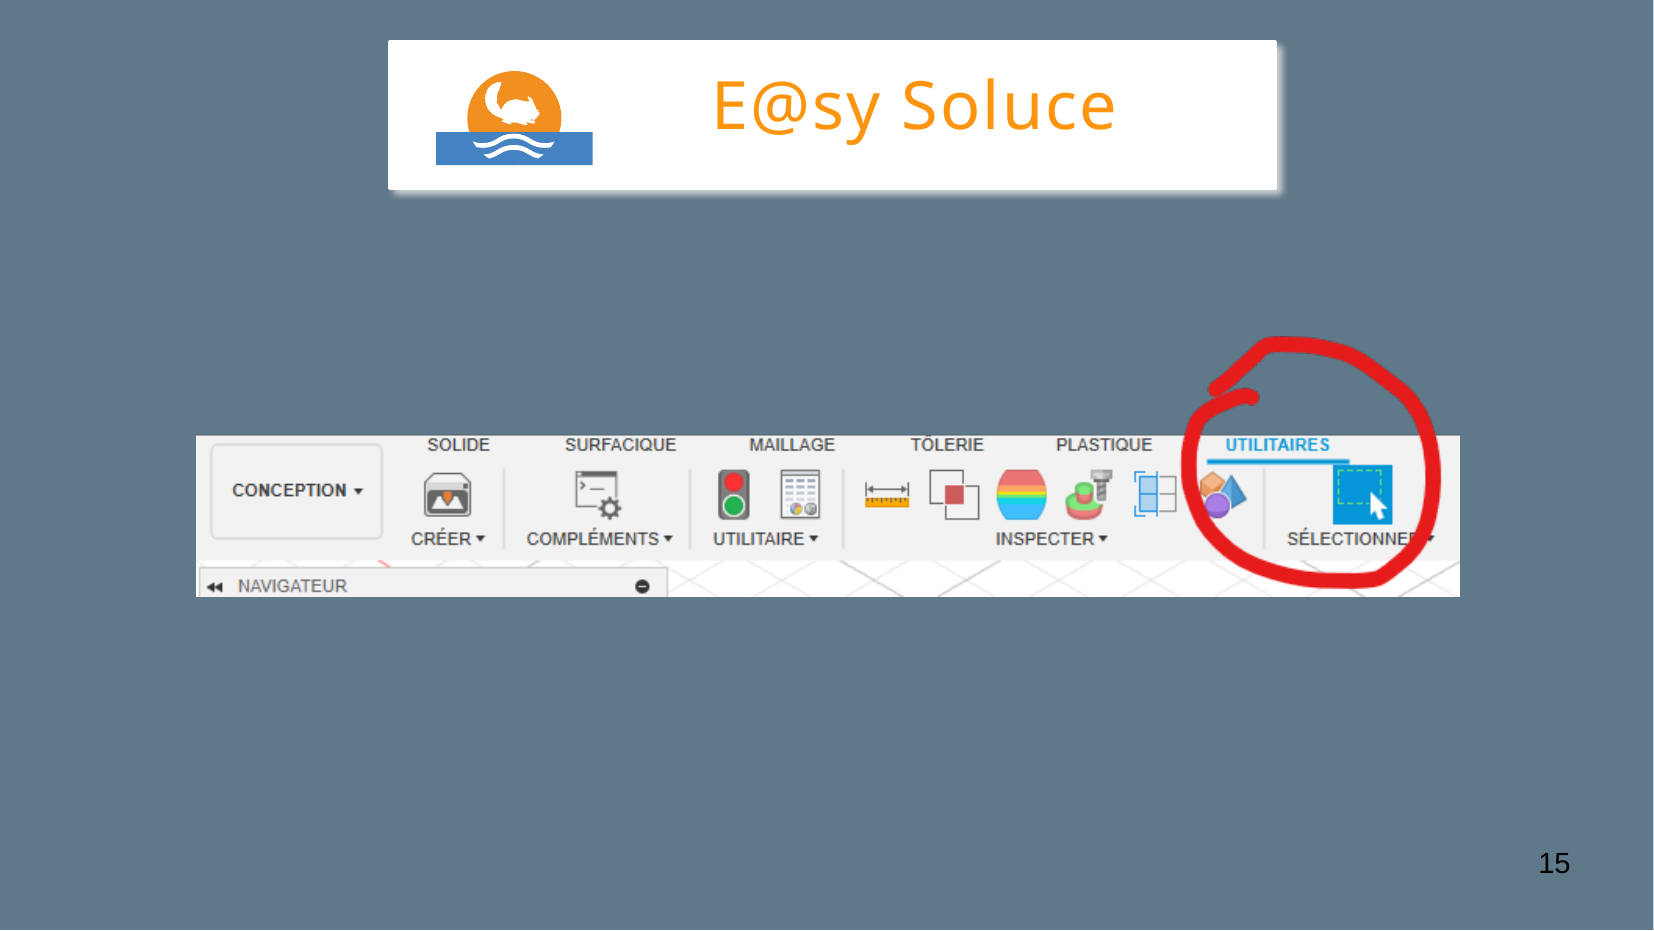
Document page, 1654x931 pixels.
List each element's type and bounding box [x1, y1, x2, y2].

picture [196, 335, 1460, 597]
